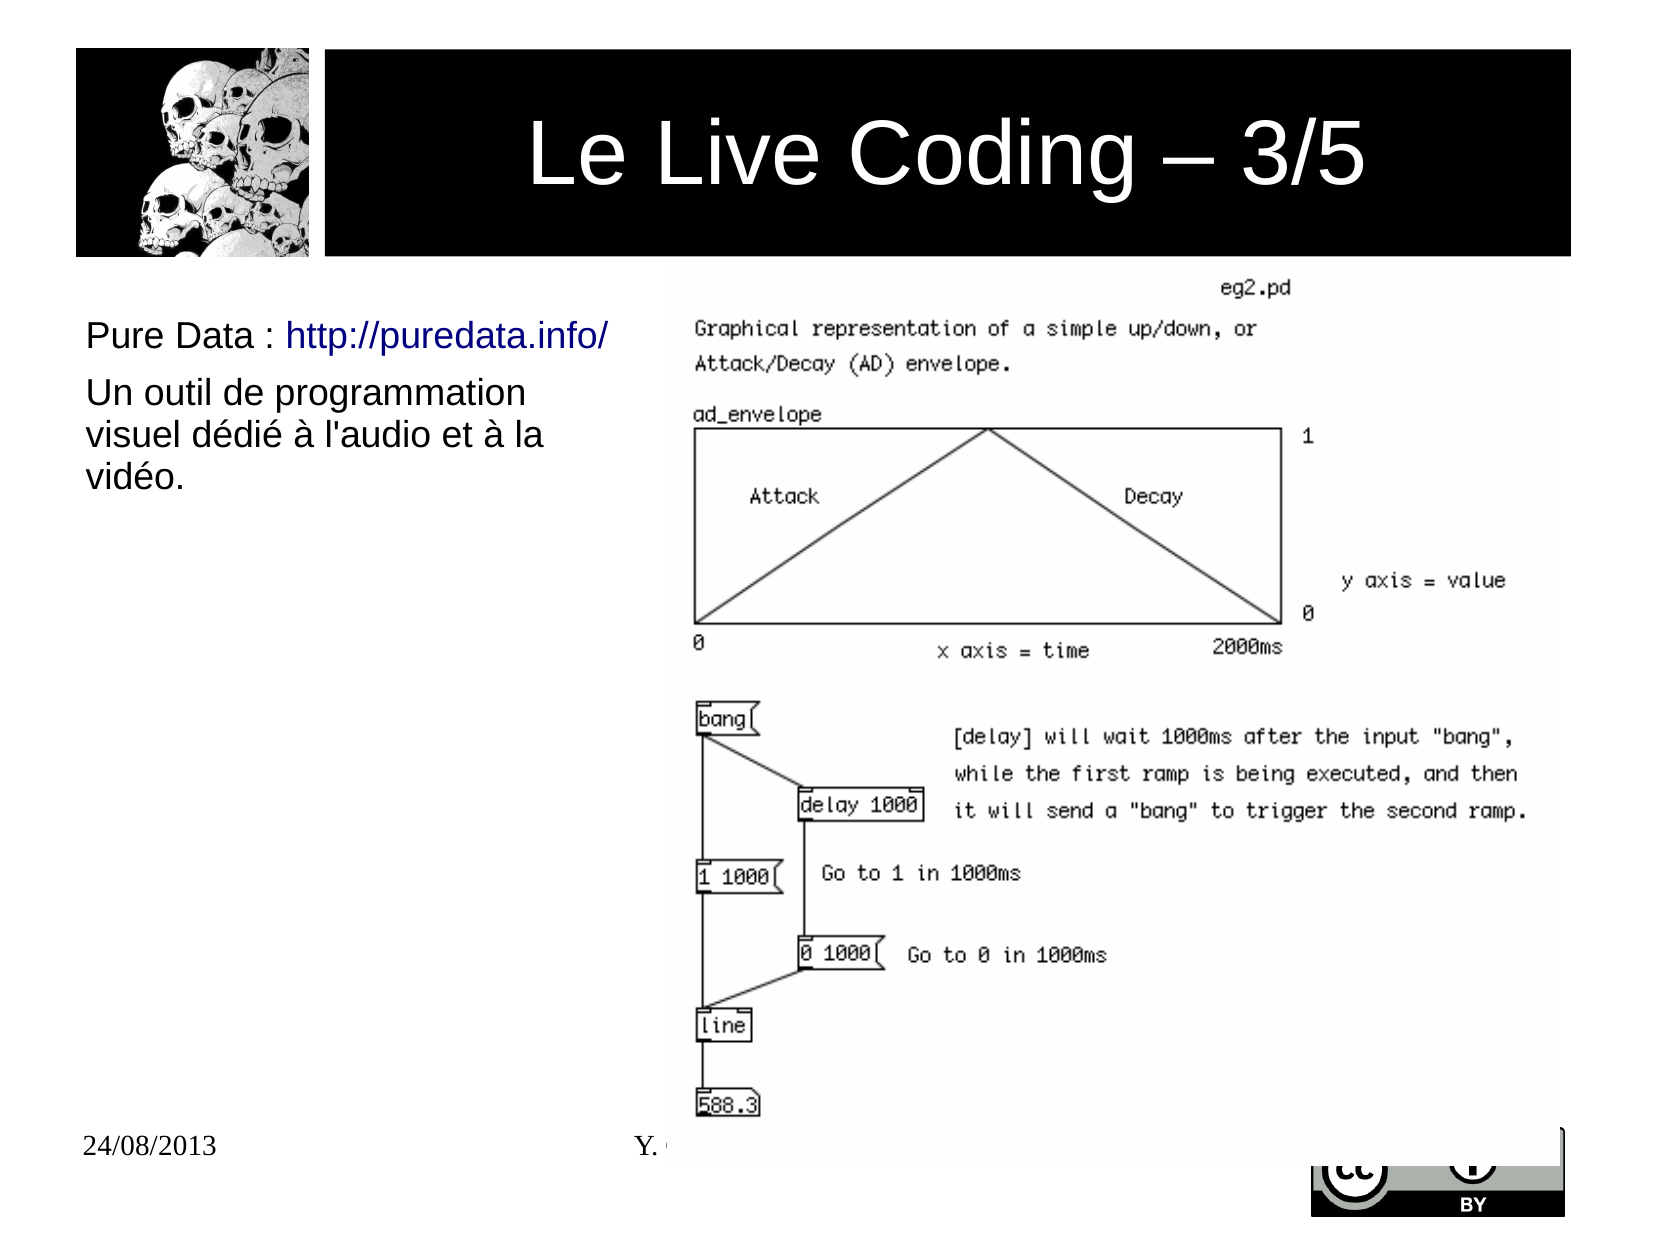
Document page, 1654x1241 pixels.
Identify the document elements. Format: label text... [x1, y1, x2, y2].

picture [76, 48, 309, 257]
picture [667, 262, 1565, 1217]
text_box Pure Data : http://puredata.info/ [70, 307, 638, 364]
text_box Un outil de programmation visuel dédié à l'audio et à la vidéo. [70, 363, 579, 505]
title Le Live Coding – 3/5 [324, 49, 1571, 257]
